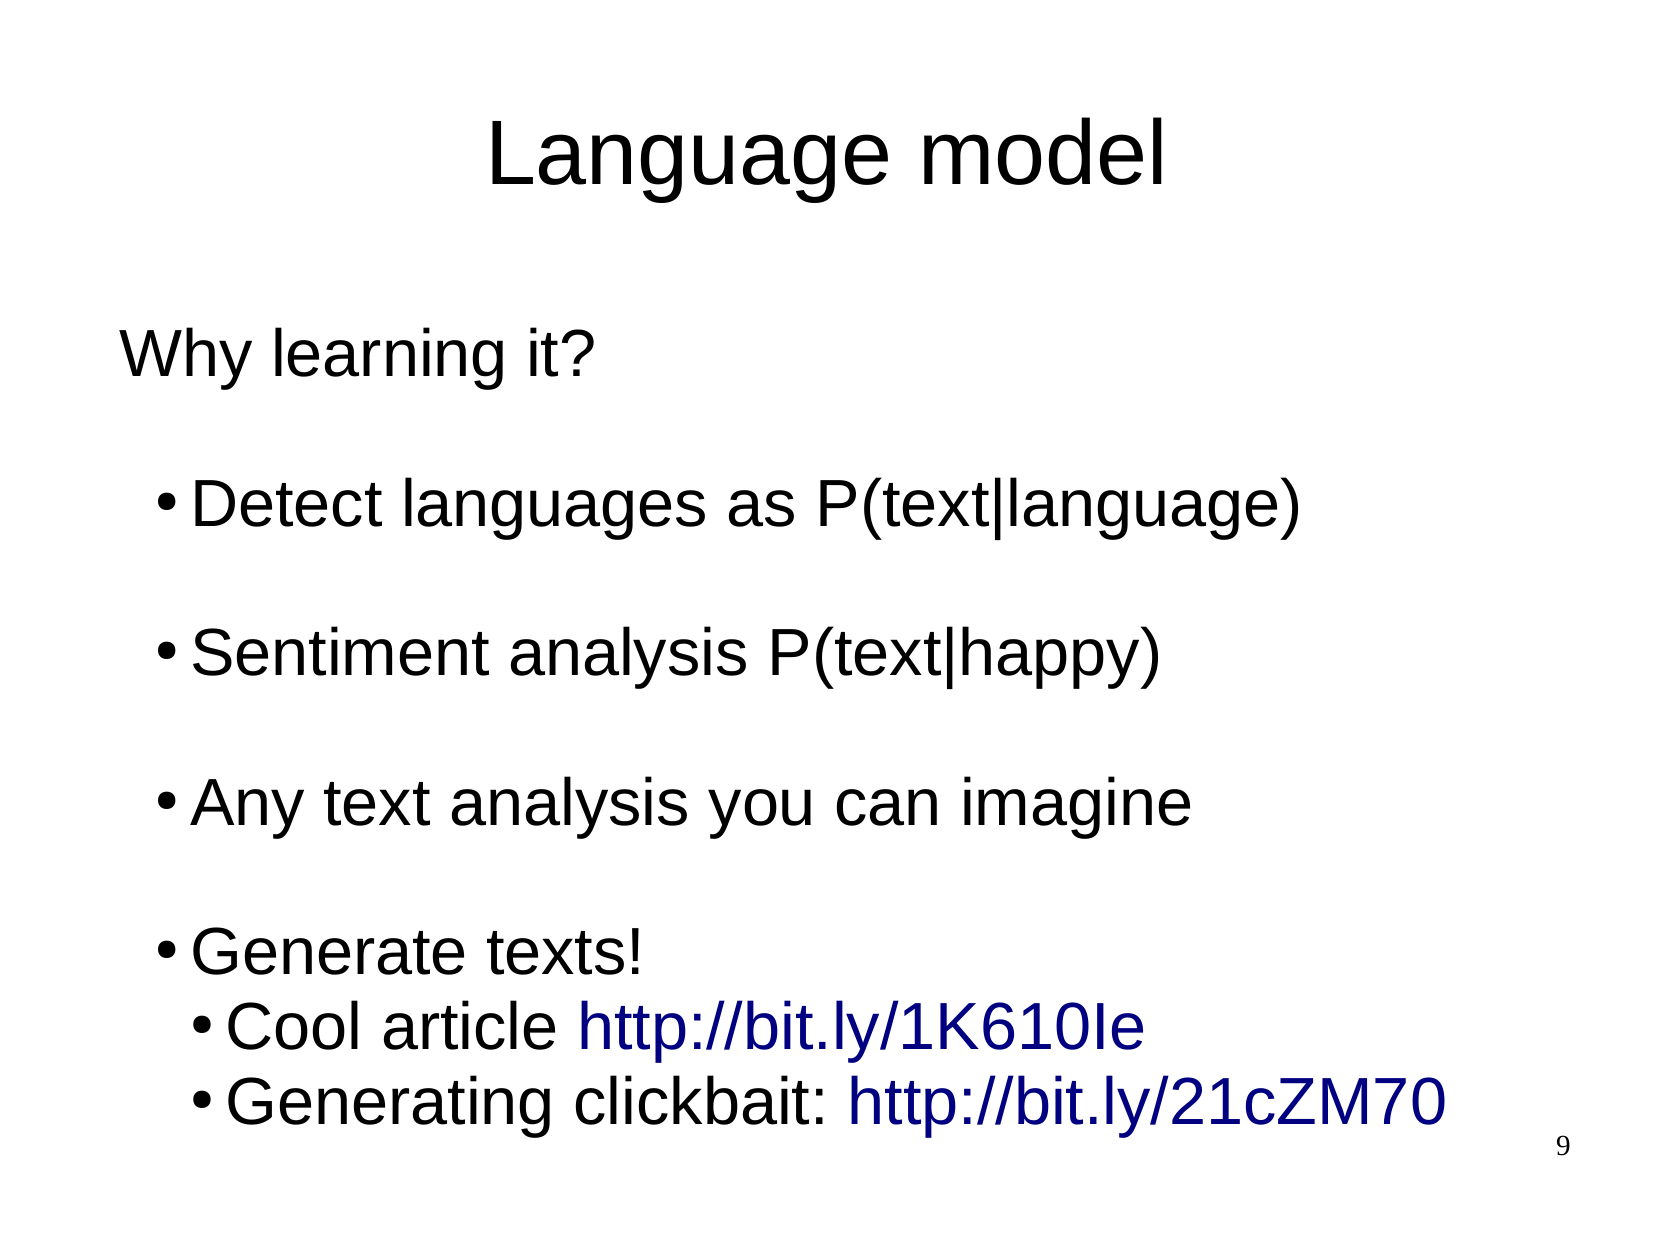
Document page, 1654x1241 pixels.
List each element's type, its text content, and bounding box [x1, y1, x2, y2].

title Language model [82, 49, 1571, 257]
text_box Why learning it? Detect languages as P(text|language) Sentiment analysis P(text|happy) Any text analysis you can imagine Generate texts! Cool article http://bit.ly/1K610Ie Generating clickbait: http://bit.ly/21cZM70 [69, 308, 1654, 1221]
